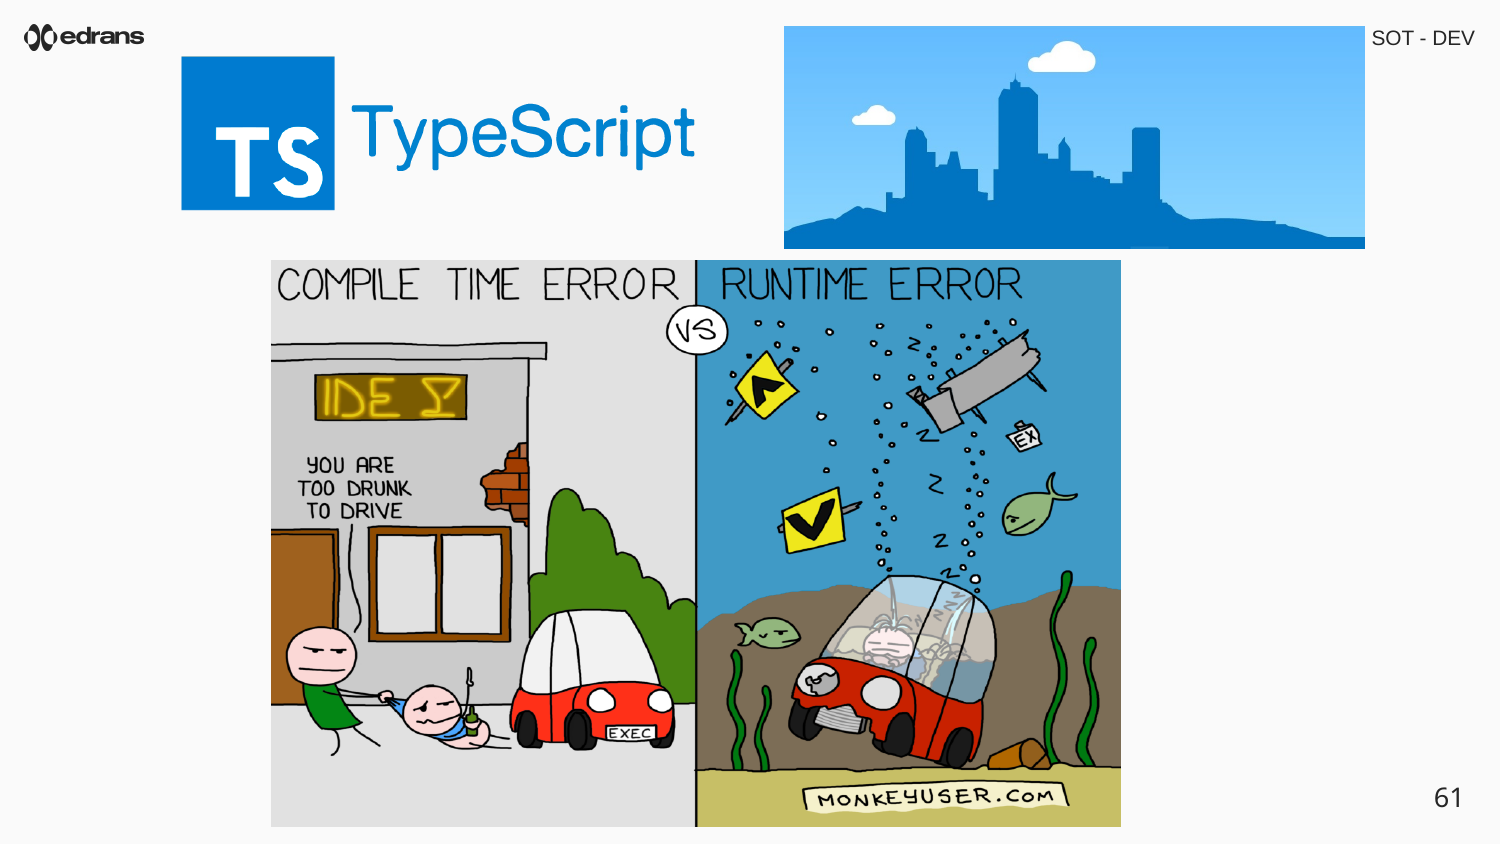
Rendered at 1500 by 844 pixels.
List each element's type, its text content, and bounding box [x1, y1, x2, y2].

picture [784, 26, 1365, 249]
slide_number <número> [1389, 764, 1480, 830]
picture [271, 260, 1121, 827]
text_box [106, 240, 1435, 401]
picture [24, 24, 733, 223]
text_box SOT - DEV [1266, 24, 1475, 51]
